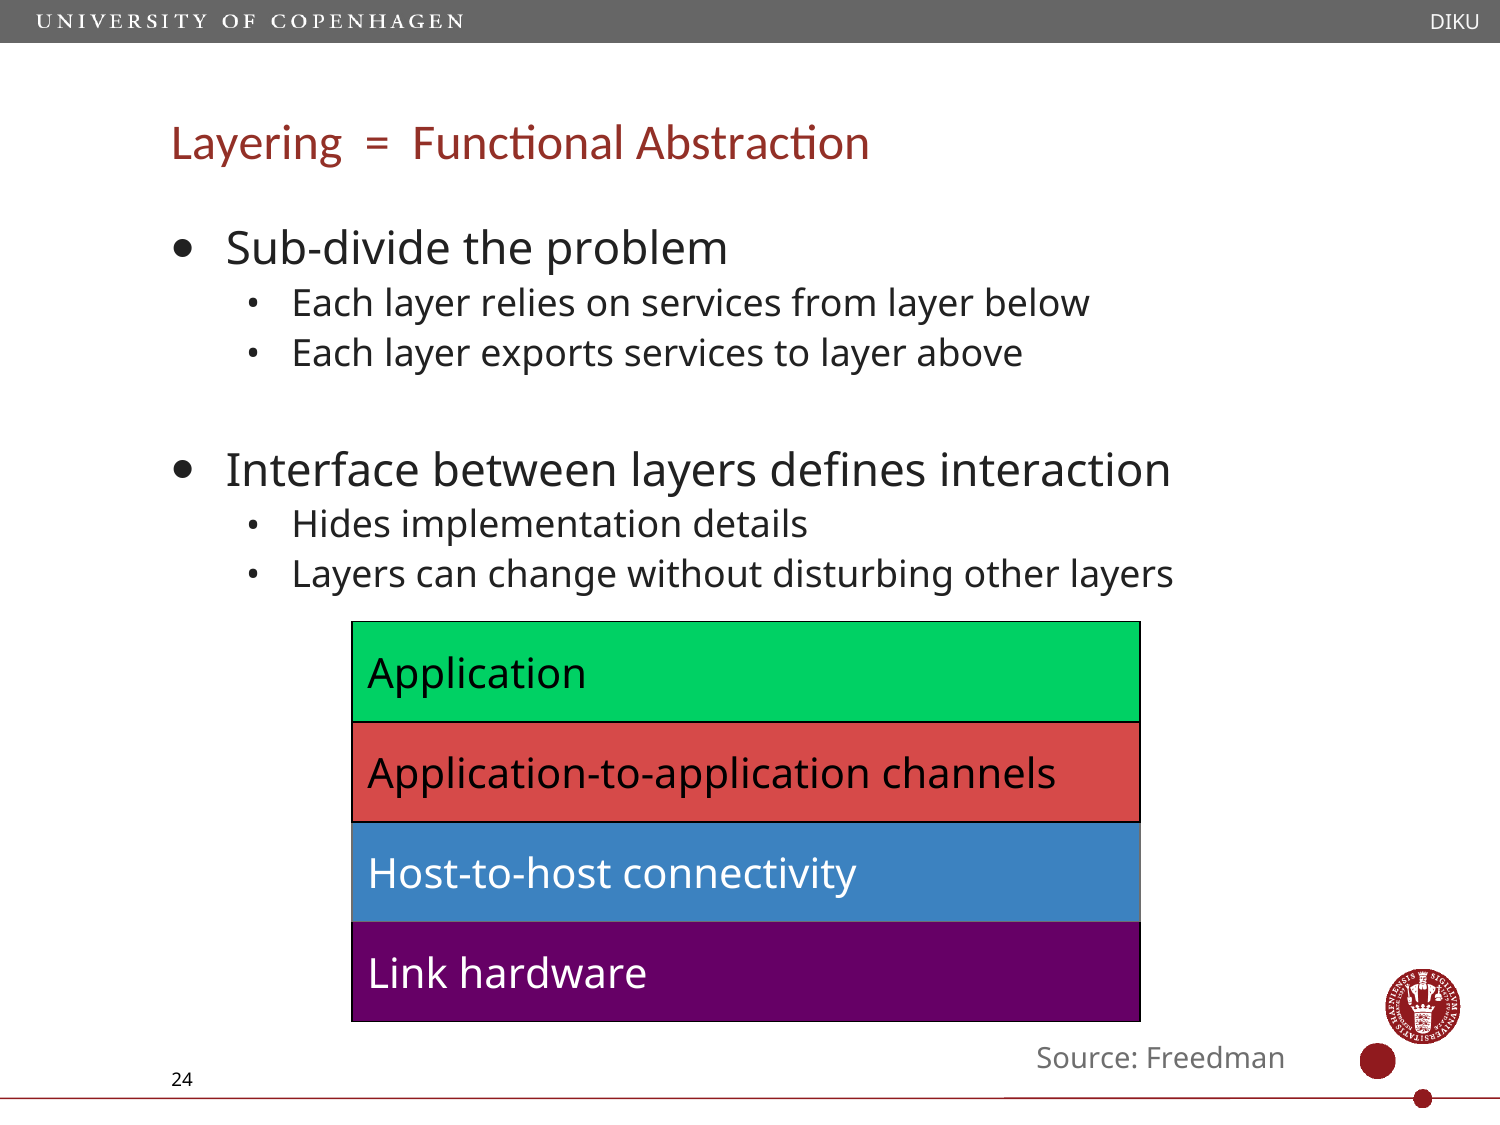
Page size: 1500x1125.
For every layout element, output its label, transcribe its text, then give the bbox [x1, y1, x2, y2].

text_box Source: Freedman [1021, 1031, 1341, 1083]
text_box Sub-divide the problem Each layer relies on services from layer below Each layer exports services to layer above Interface between layers defines interaction Hides implementation details Layers can change without disturbing other layers [171, 225, 1329, 900]
text_box DIKU [469, 0, 1495, 43]
text_box Application [352, 621, 1140, 722]
picture [0, 910, 1500, 1122]
text_box <number> [171, 1067, 522, 1092]
text_box Link hardware [352, 922, 1140, 1022]
text_box Application-to-application channels [352, 722, 1140, 822]
text_box Layering = Functional Abstraction [171, 75, 1329, 171]
text_box Host-to-host connectivity [352, 822, 1140, 922]
